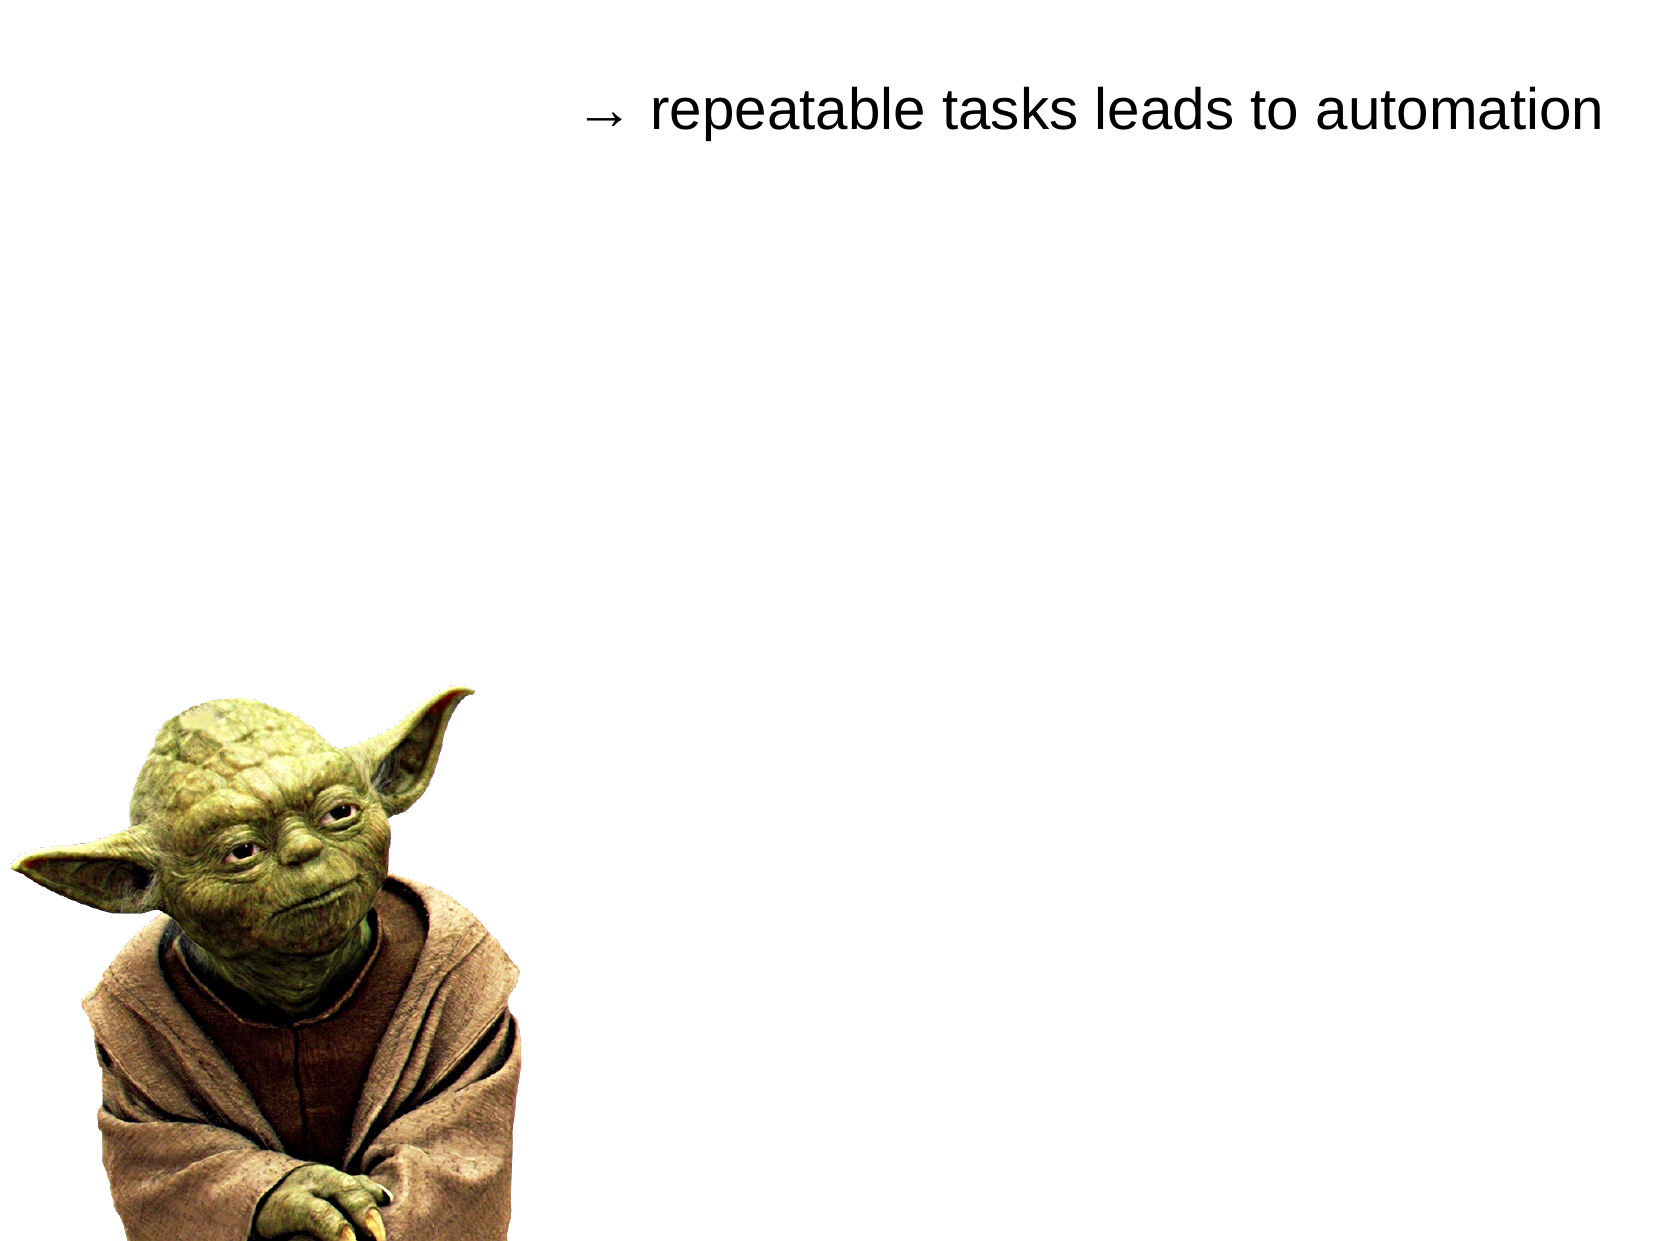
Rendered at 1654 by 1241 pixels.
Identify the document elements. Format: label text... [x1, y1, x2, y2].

subtitle → repeatable tasks leads to automation [117, 0, 1606, 817]
picture [0, 616, 709, 1241]
